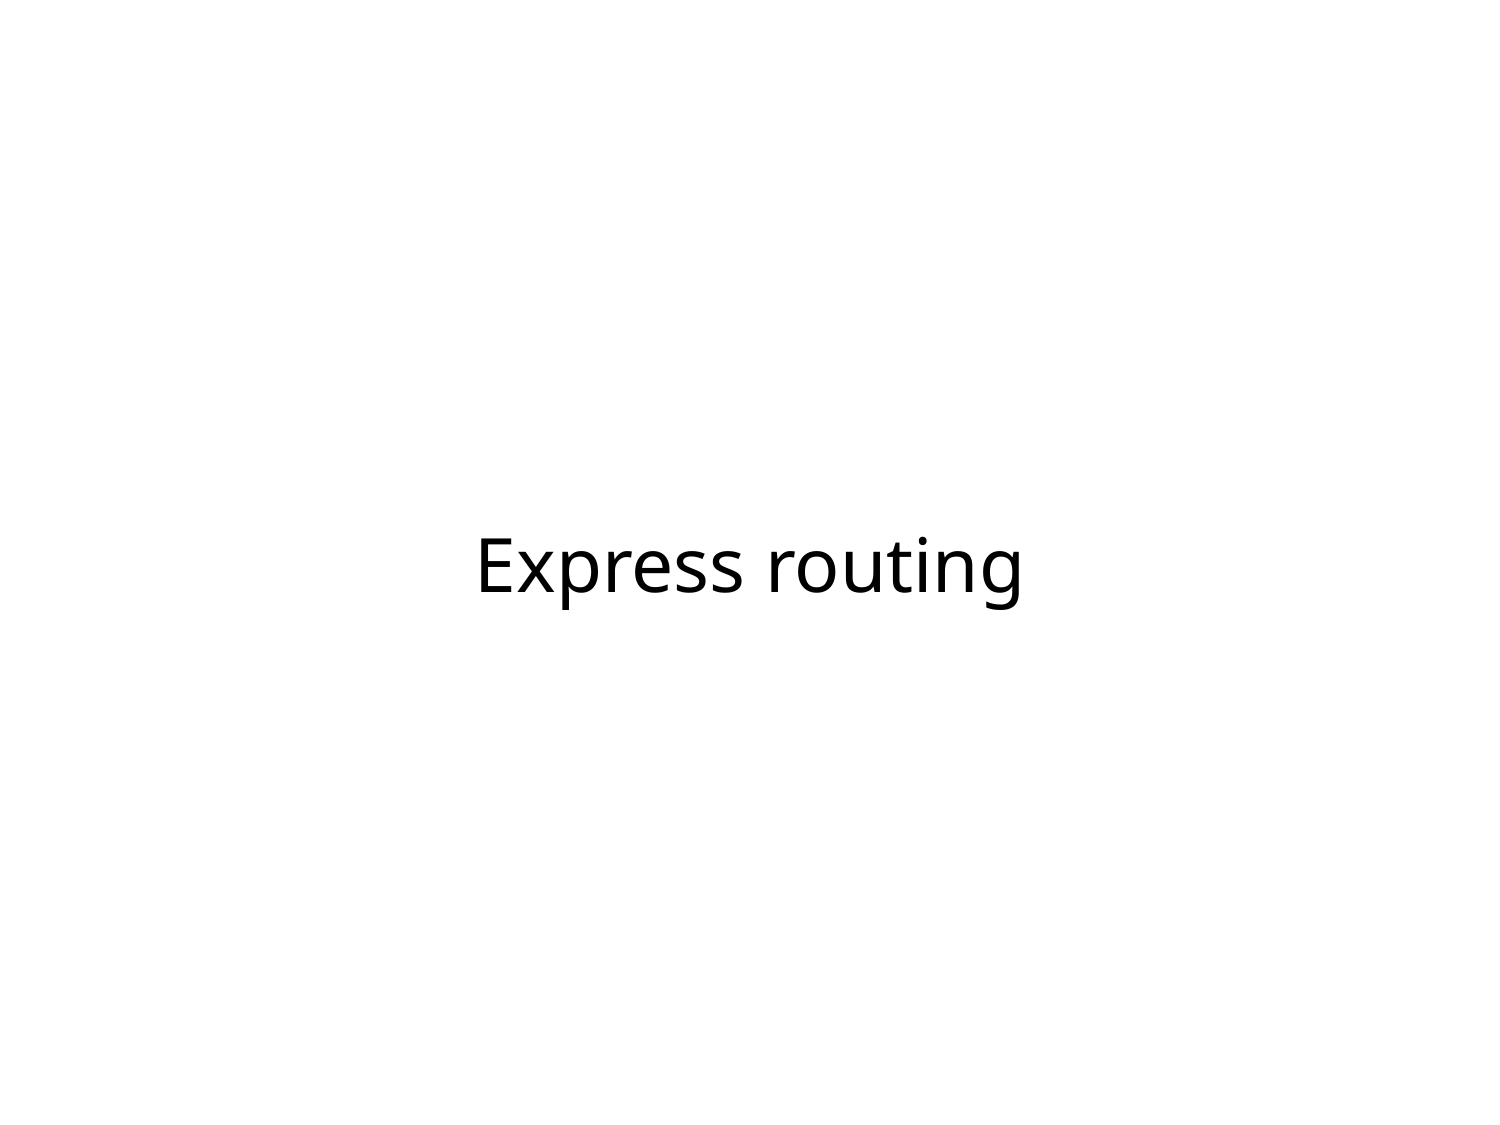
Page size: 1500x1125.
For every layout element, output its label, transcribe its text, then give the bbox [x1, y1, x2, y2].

title Express routing [51, 470, 1449, 655]
